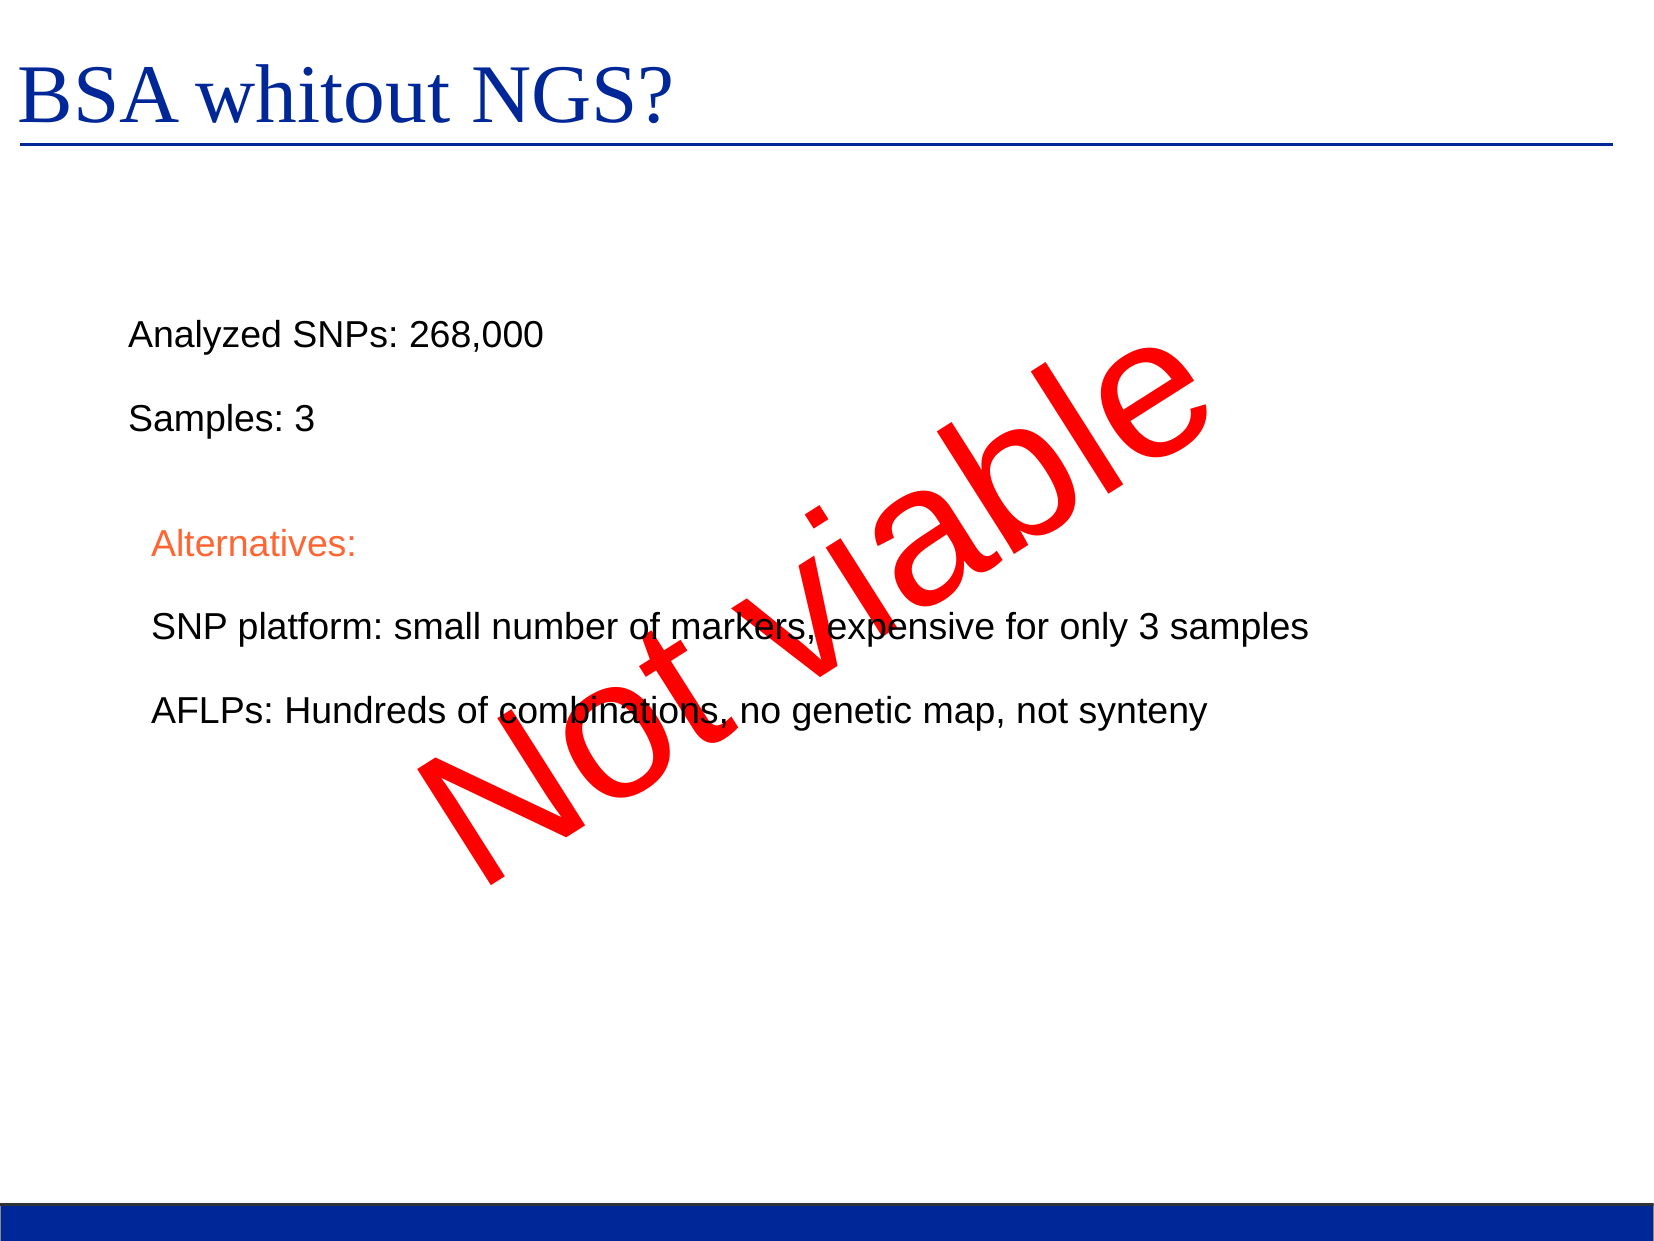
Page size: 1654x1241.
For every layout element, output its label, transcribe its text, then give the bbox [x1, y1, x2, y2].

text_box Alternatives: SNP platform: small number of markers, expensive for only 3 samples AFLPs: Hundreds of combinations, no genetic map, not synteny [136, 514, 1471, 740]
text_box Analyzed SNPs: 268,000 Samples: 3 [113, 222, 560, 489]
title BSA whitout NGS? [17, 0, 1589, 198]
text_box Not viable [725, 250, 1268, 514]
text_box Not viable [364, 740, 815, 945]
